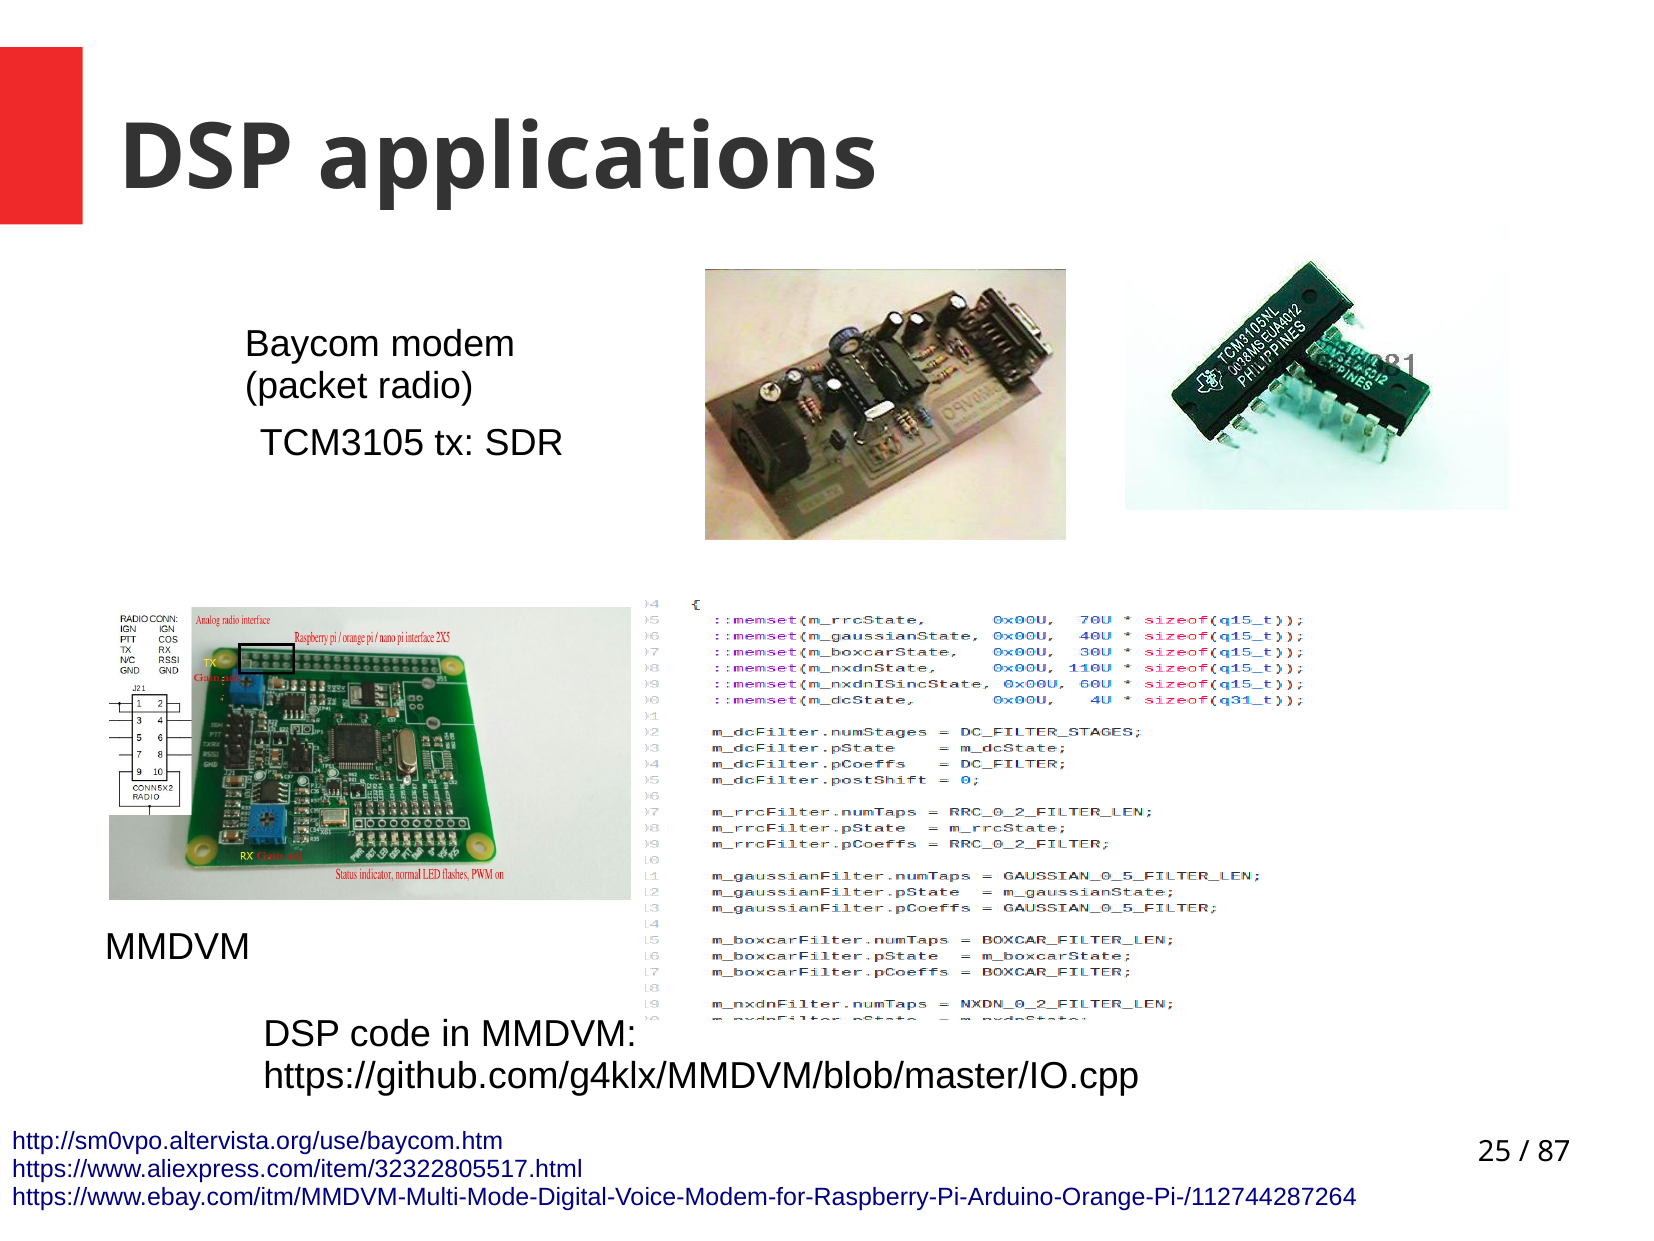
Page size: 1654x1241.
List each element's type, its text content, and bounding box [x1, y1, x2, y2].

text_box TCM3105 tx: SDR [245, 413, 661, 471]
picture [1125, 222, 1509, 511]
title DSP applications [118, 49, 1571, 257]
picture [109, 607, 631, 901]
picture [705, 269, 1066, 541]
picture [645, 599, 1576, 1021]
text_box Baycom modem (packet radio) [230, 315, 646, 414]
text_box http://sm0vpo.altervista.org/use/baycom.htm https://www.aliexpress.com/item/32322805517.html https://www.ebay.com/itm/MMDVM-Multi-Mode-Digital-Voice-Modem-for-Raspberry-Pi-Arduino-Orange-Pi-/112744287264 [0, 1119, 1408, 1241]
text_box MMDVM [90, 918, 505, 976]
text_box DSP code in MMDVM: https://github.com/g4klx/MMDVM/blob/master/IO.cpp [248, 1005, 1156, 1104]
